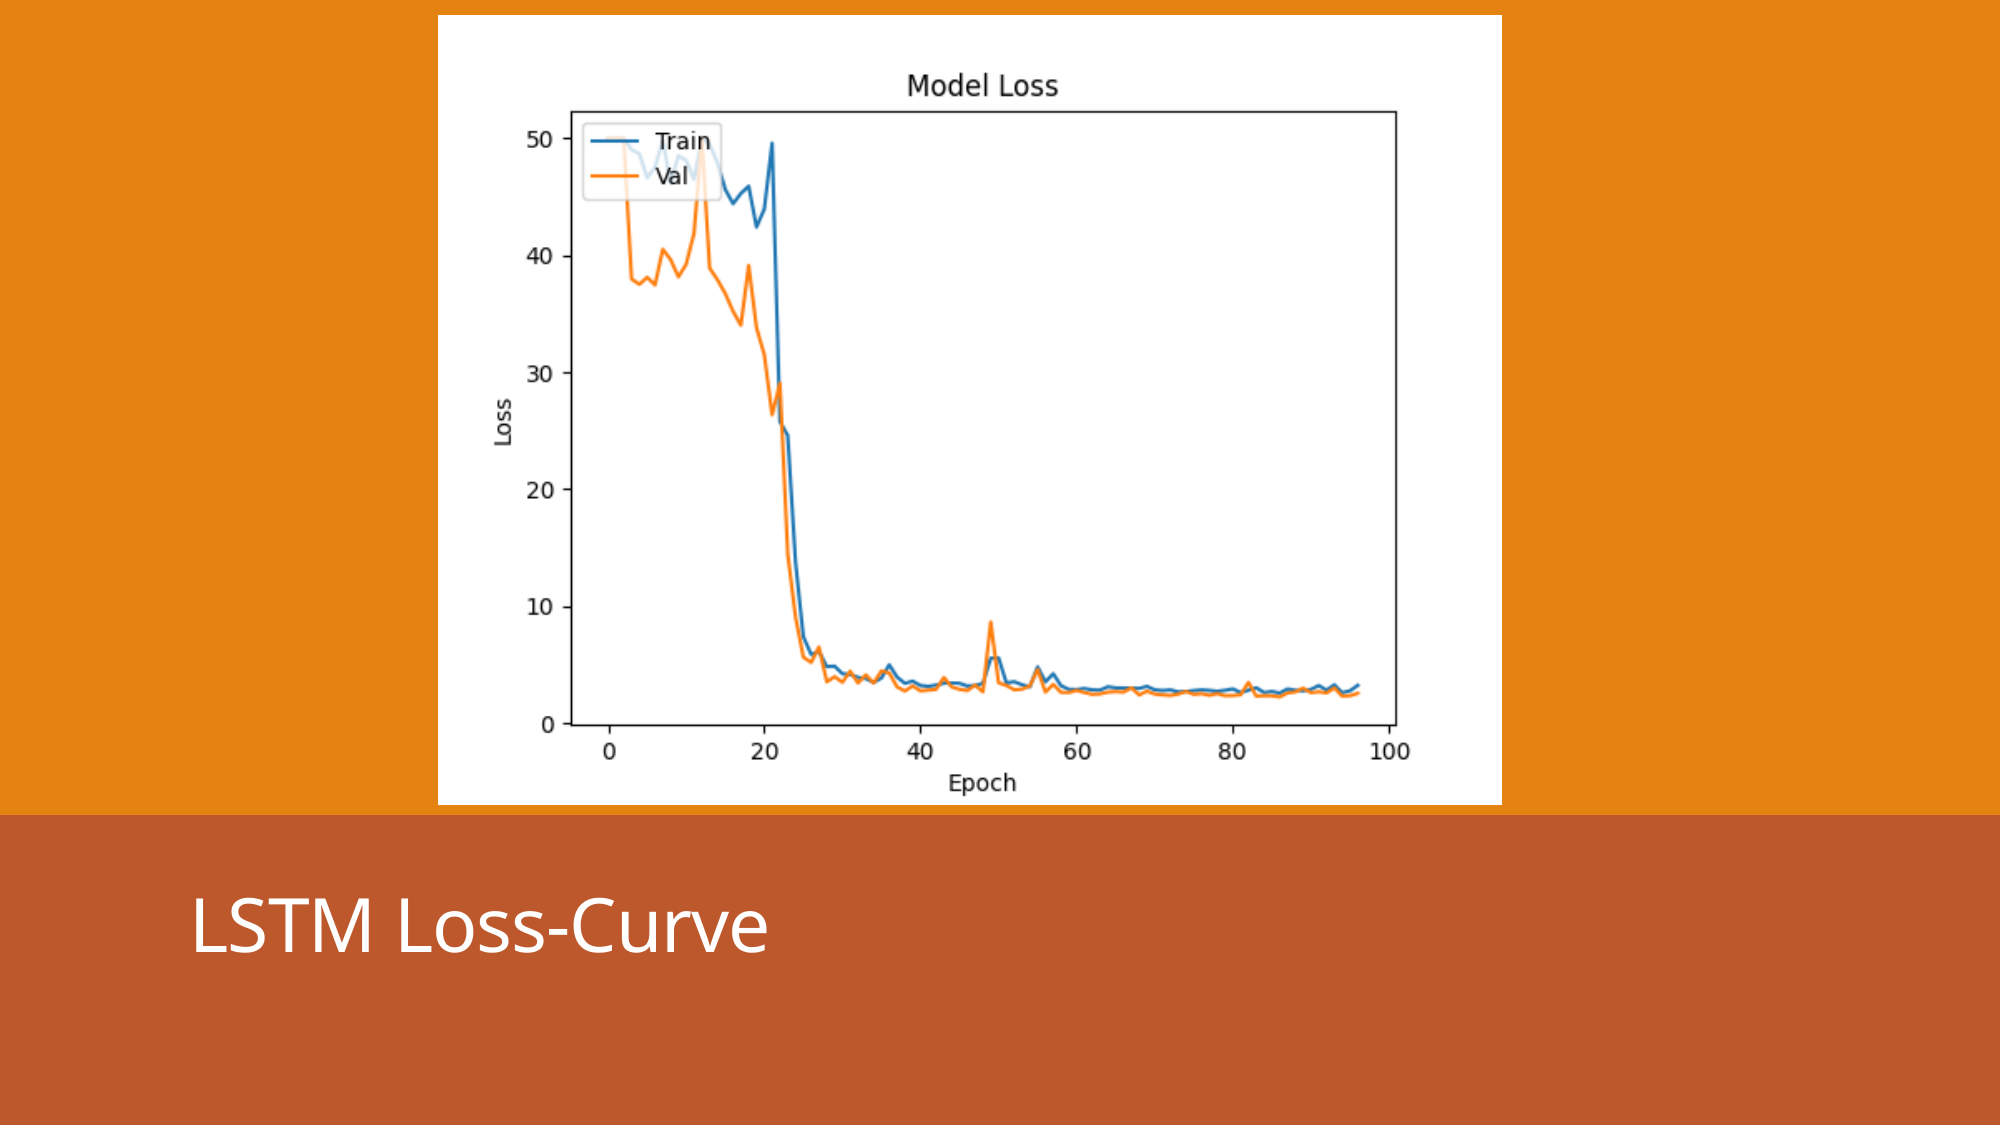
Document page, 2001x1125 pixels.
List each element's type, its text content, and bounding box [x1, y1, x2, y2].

title LSTM Loss-Curve [174, 840, 1825, 976]
picture [438, 15, 1502, 805]
text_box [0, 0, 2000, 1125]
